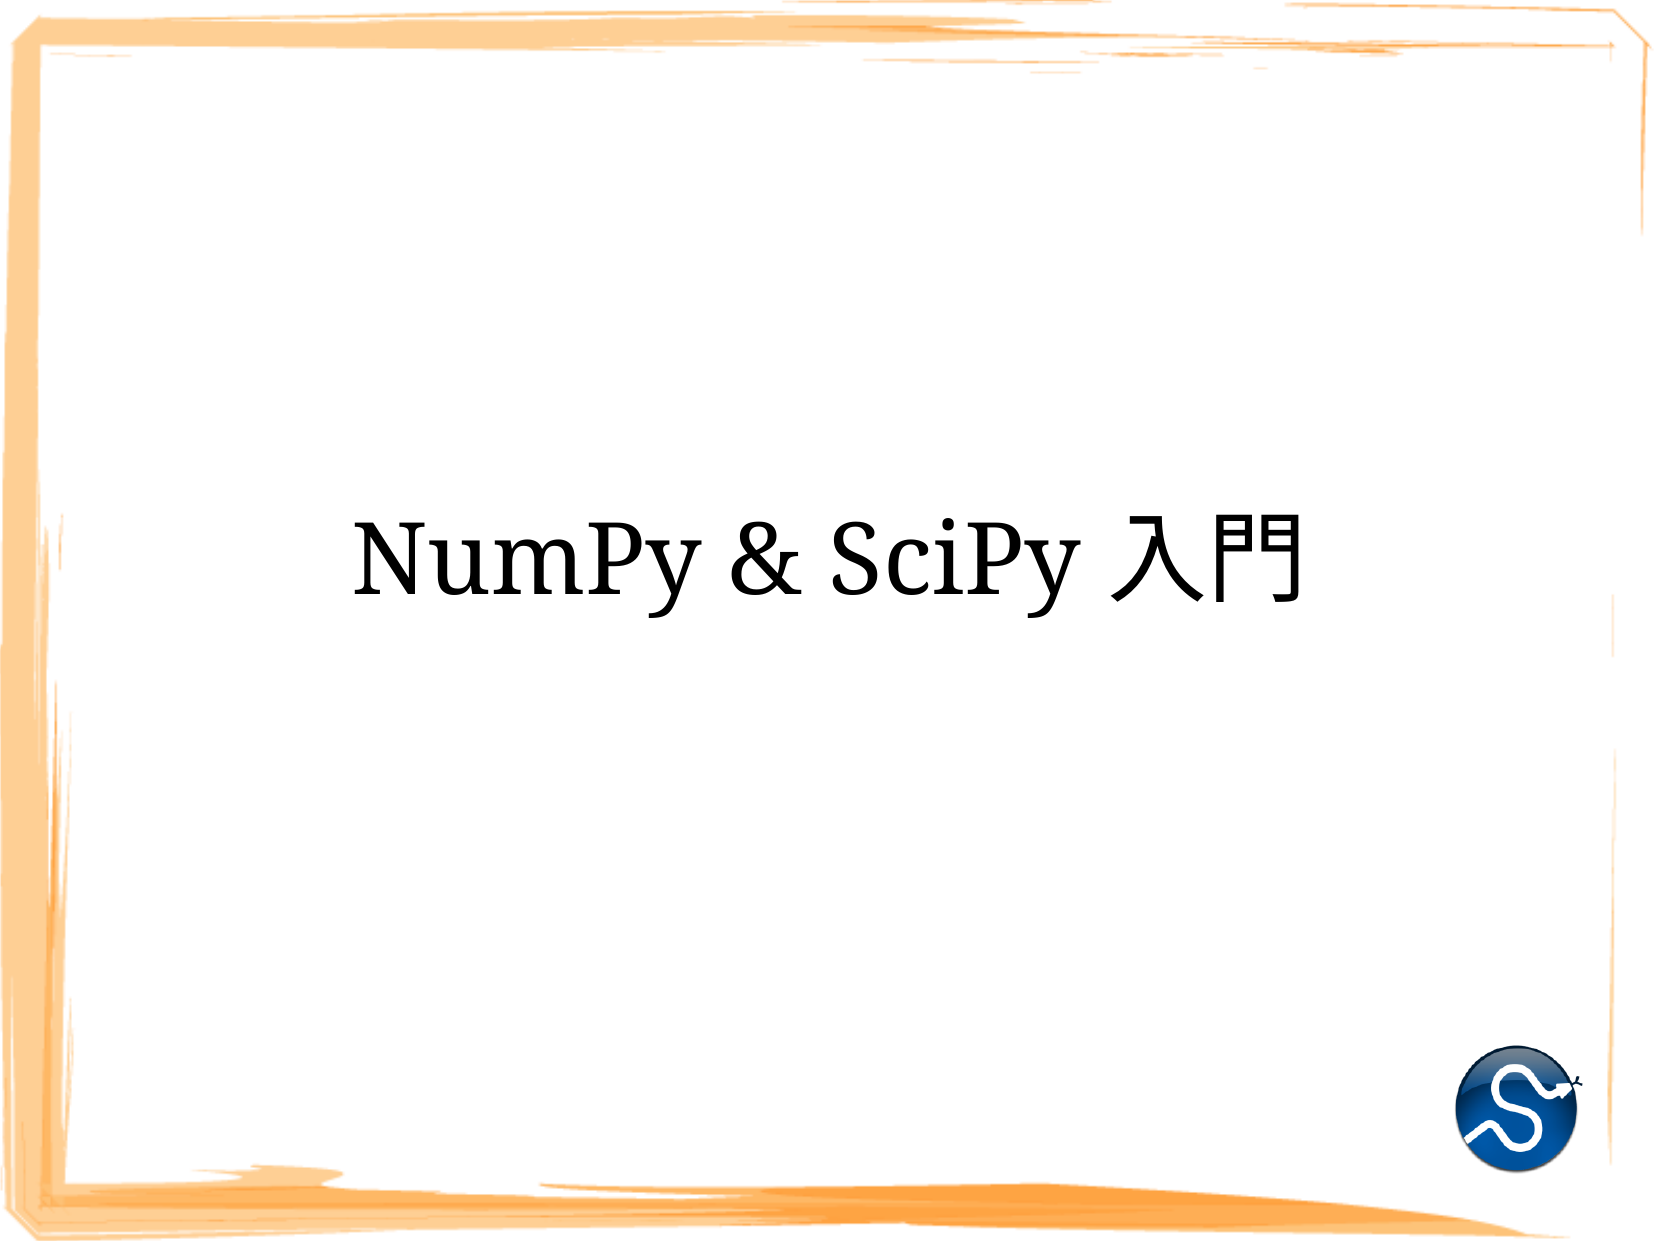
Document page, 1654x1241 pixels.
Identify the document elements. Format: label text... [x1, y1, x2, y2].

text_box NumPy & SciPy 入門 [336, 471, 1258, 607]
picture [0, 0, 1654, 1241]
